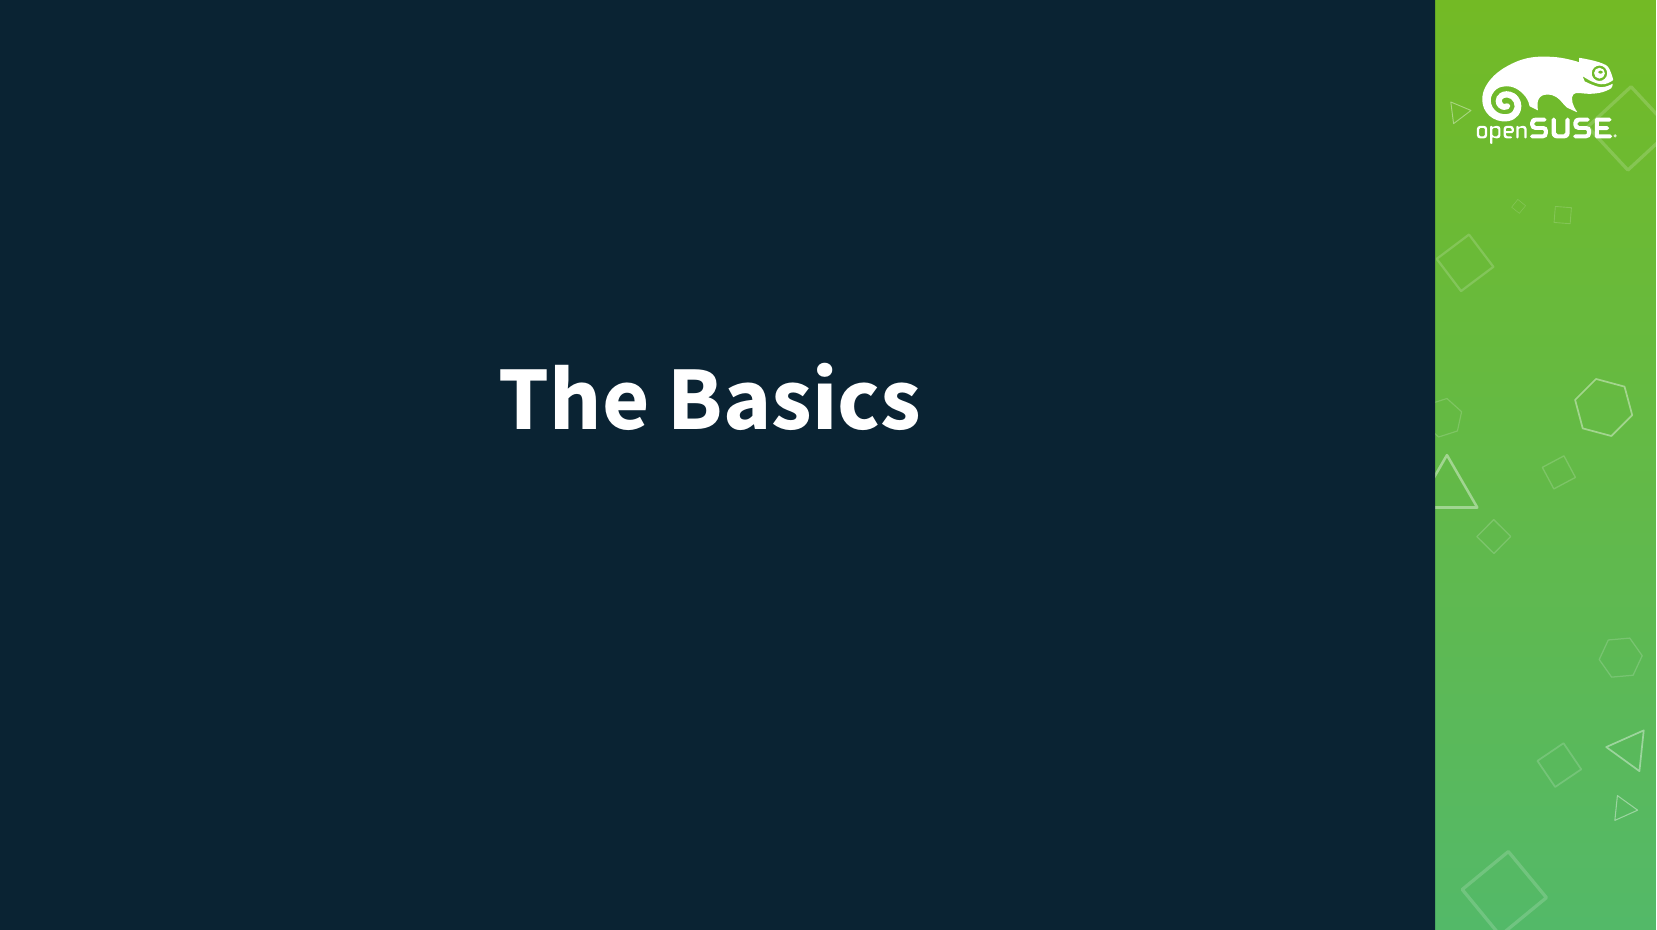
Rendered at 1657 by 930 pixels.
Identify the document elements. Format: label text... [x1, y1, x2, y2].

list The Basics [82, 37, 1338, 757]
